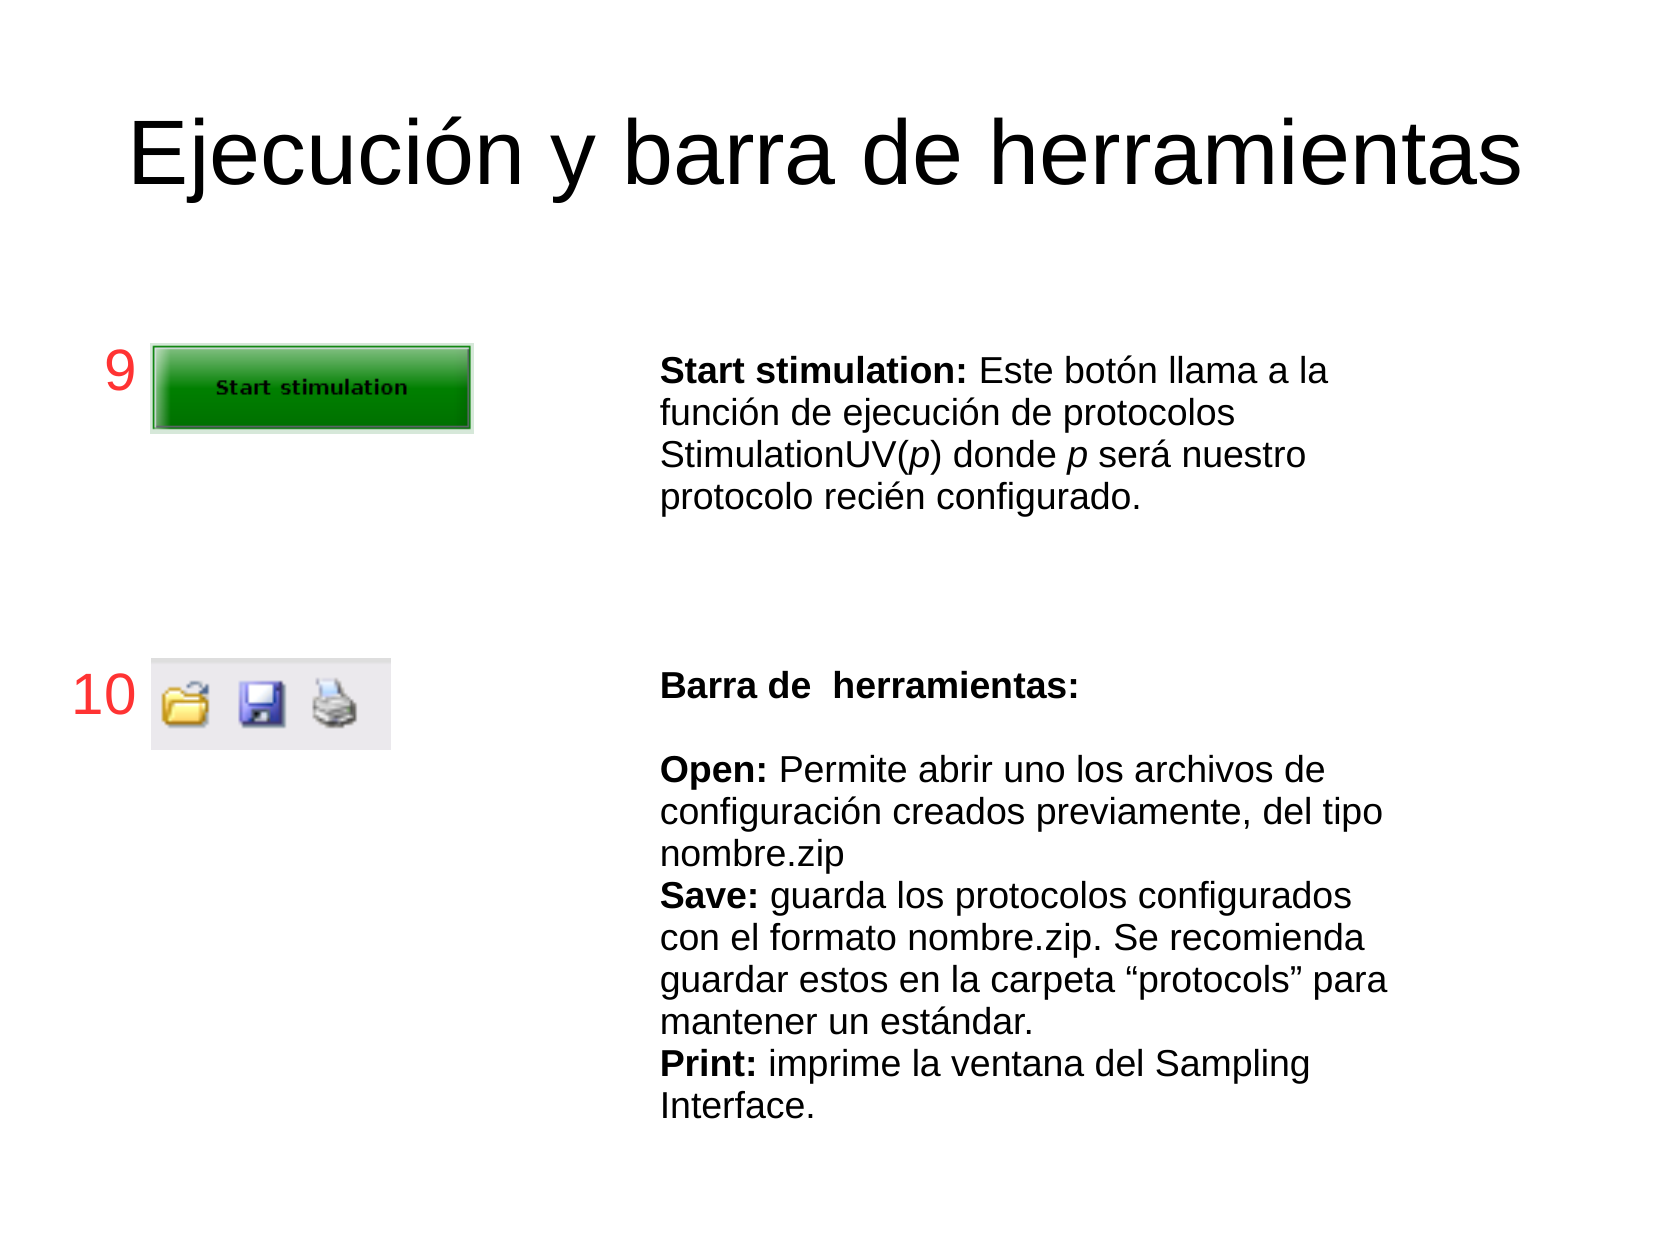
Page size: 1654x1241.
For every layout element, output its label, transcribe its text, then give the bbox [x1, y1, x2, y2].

text_box Barra de herramientas: Open: Permite abrir uno los archivos de configuración creados previamente, del tipo nombre.zip Save: guarda los protocolos configurados con el formato nombre.zip. Se recomienda guardar estos en la carpeta “protocols” para mantener un estándar. Print: imprime la ventana del Sampling Interface. [645, 657, 1426, 1176]
picture [151, 658, 391, 751]
text_box 10 [56, 654, 162, 736]
text_box Start stimulation: Este botón llama a la función de ejecución de protocolos StimulationUV(p) donde p será nuestro protocolo recién configurado. [645, 342, 1426, 526]
text_box 9 [90, 330, 151, 411]
title Ejecución y barra de herramientas [82, 49, 1571, 257]
picture [150, 343, 474, 434]
